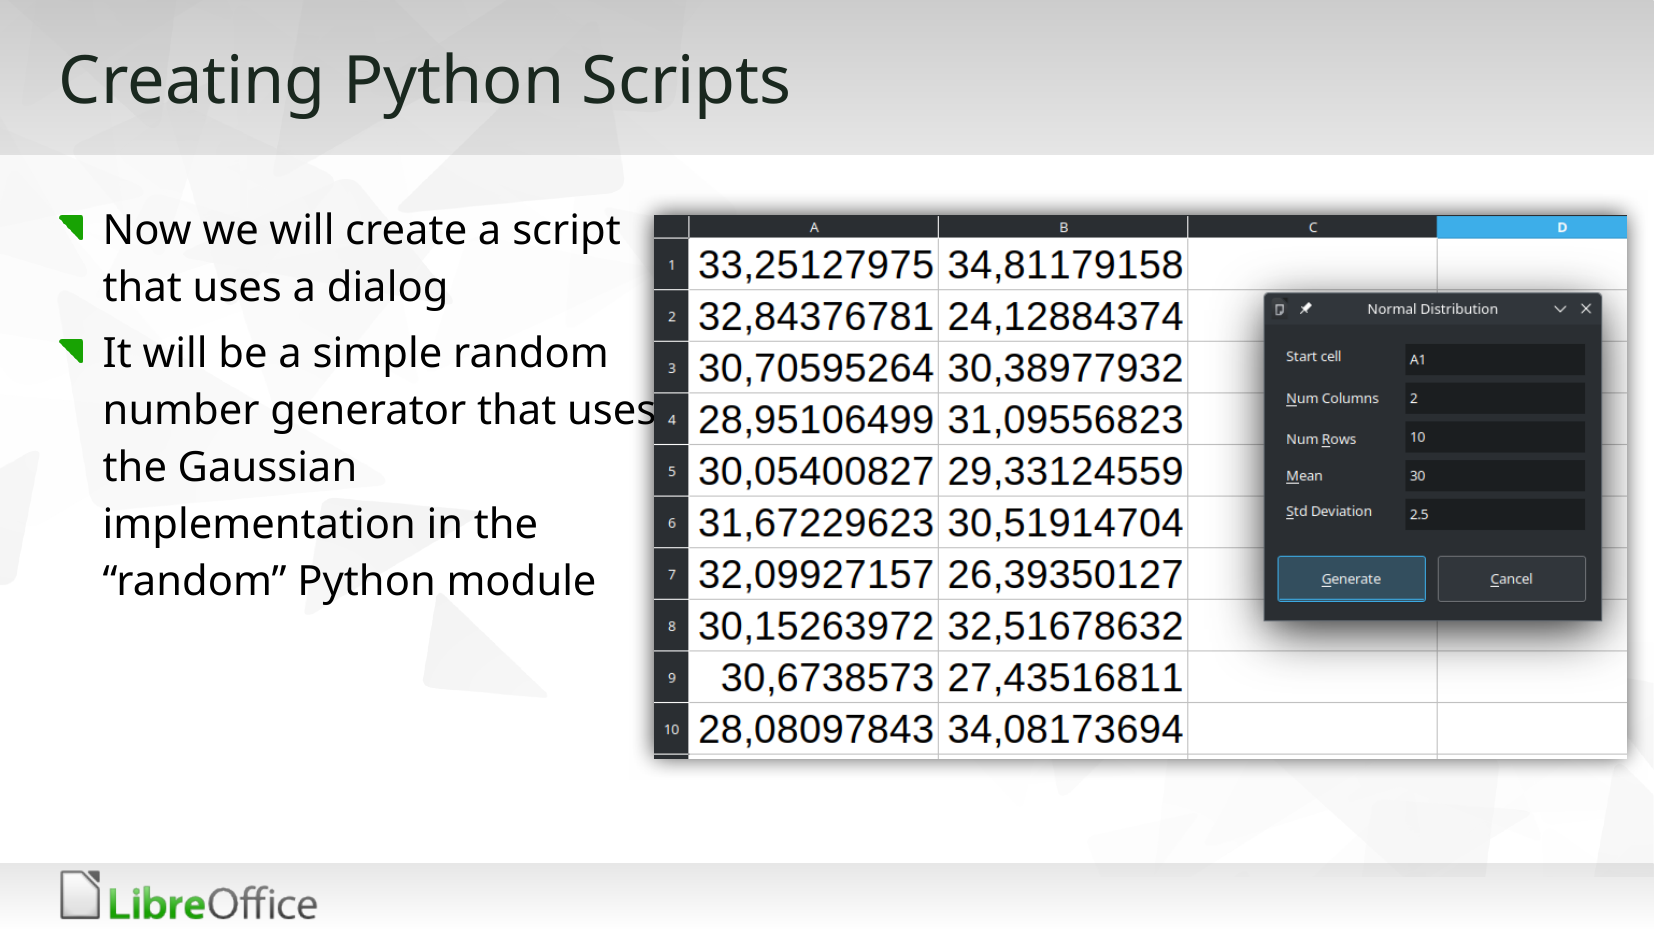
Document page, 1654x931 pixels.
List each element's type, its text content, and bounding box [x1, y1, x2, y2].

picture [0, 0, 1654, 877]
list Now we will create a script that uses a dialog It will be a simple random number generator that uses the Gaussian implementation in the “random” Python module [59, 199, 653, 739]
title Creating Python Scripts [59, 22, 1595, 133]
picture [41, 851, 337, 931]
